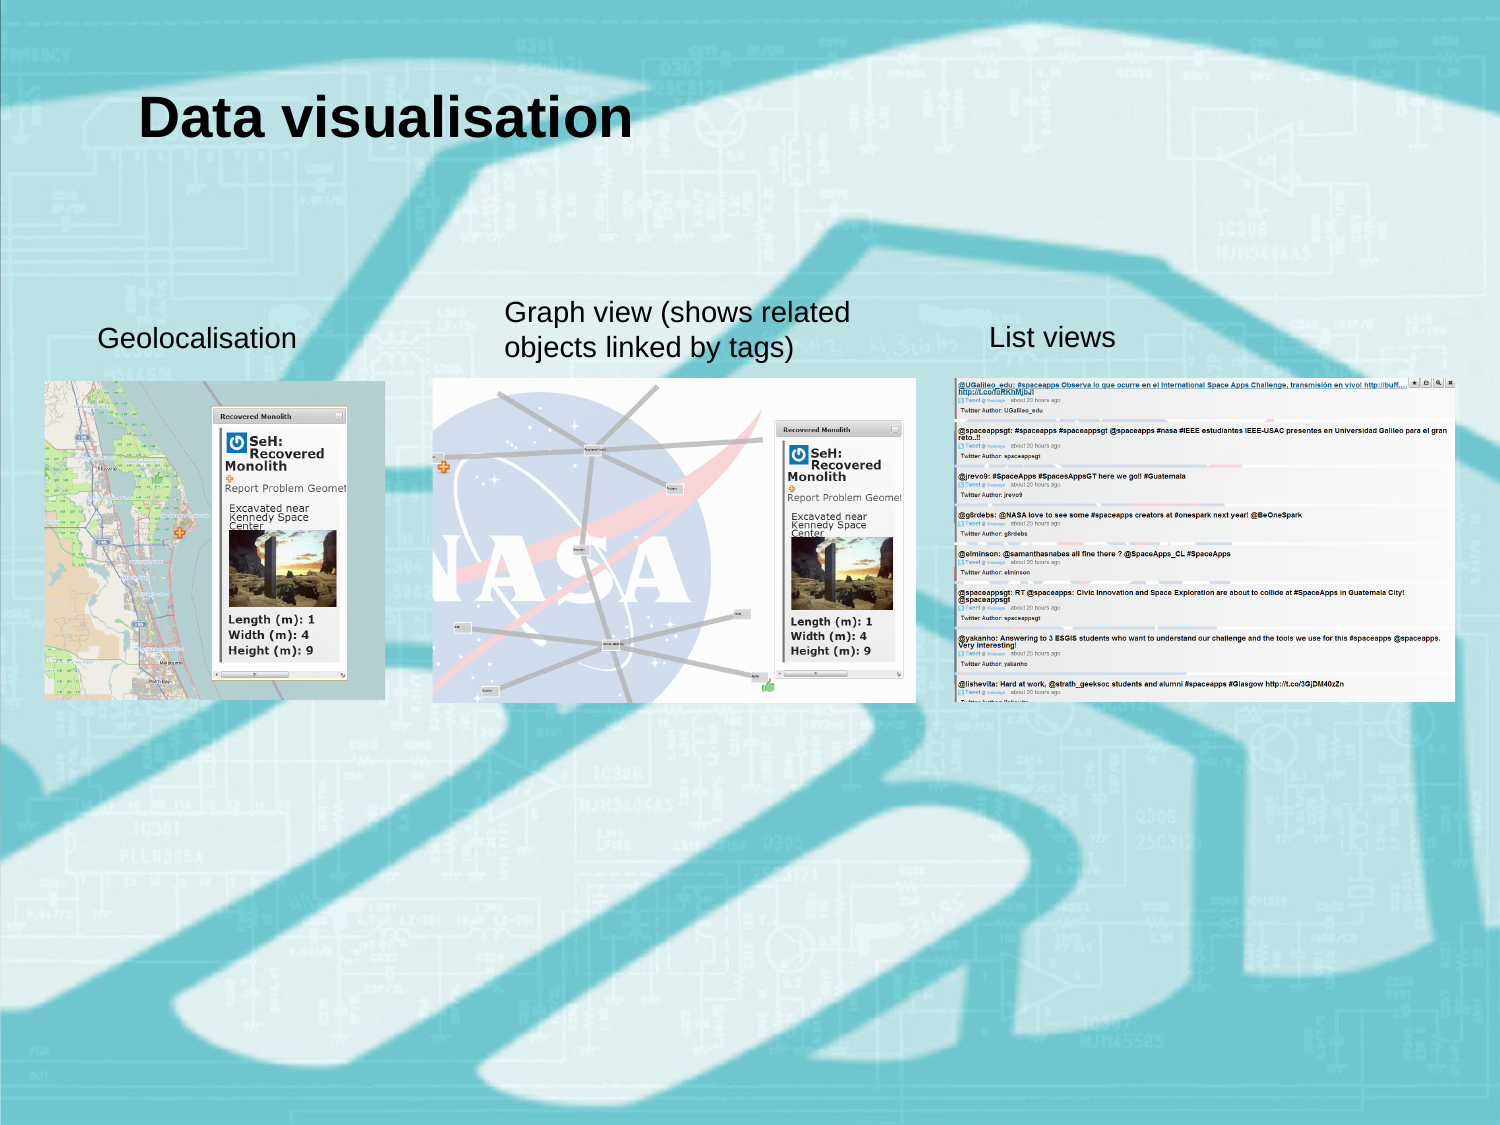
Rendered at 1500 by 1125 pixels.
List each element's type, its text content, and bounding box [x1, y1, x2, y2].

text_box Geolocalisation [82, 304, 369, 396]
text_box Data visualisation [123, 64, 1412, 177]
text_box Graph view (shows related objects linked by tags) [489, 278, 904, 369]
text_box [0, 0, 1500, 1125]
text_box List views [974, 303, 1388, 366]
